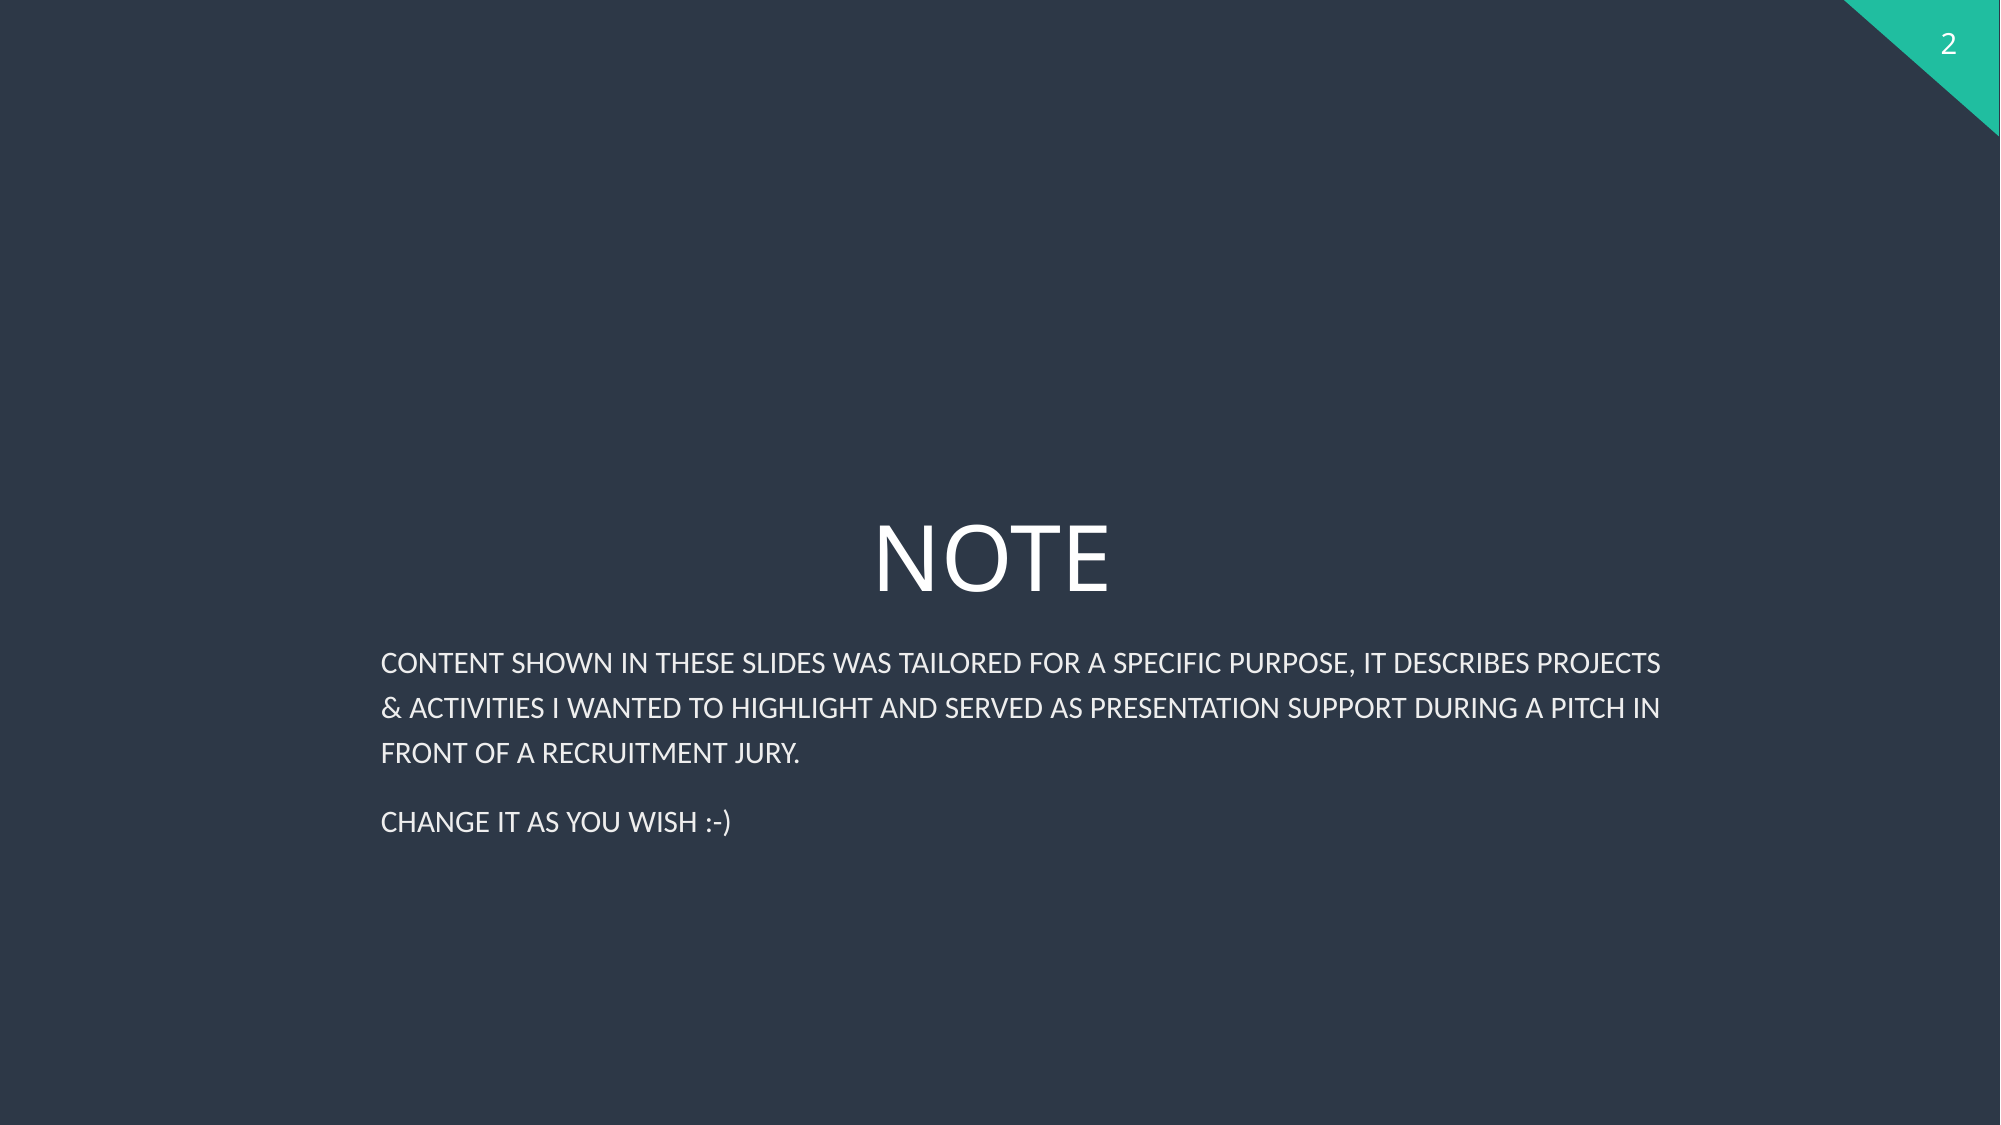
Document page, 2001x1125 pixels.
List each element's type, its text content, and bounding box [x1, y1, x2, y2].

text_box CONTENT SHOWN IN THESE SLIDES WAS TAILORED FOR A SPECIFIC PURPOSE, IT DESCRIBES PROJECTS & ACTIVITIES I WANTED TO HIGHLIGHT AND SERVED AS PRESENTATION SUPPORT DURING A PITCH IN FRONT OF A RECRUITMENT JURY. CHANGE IT AS YOU WISH :-) [366, 627, 1678, 846]
title NOTE [105, 505, 1878, 615]
